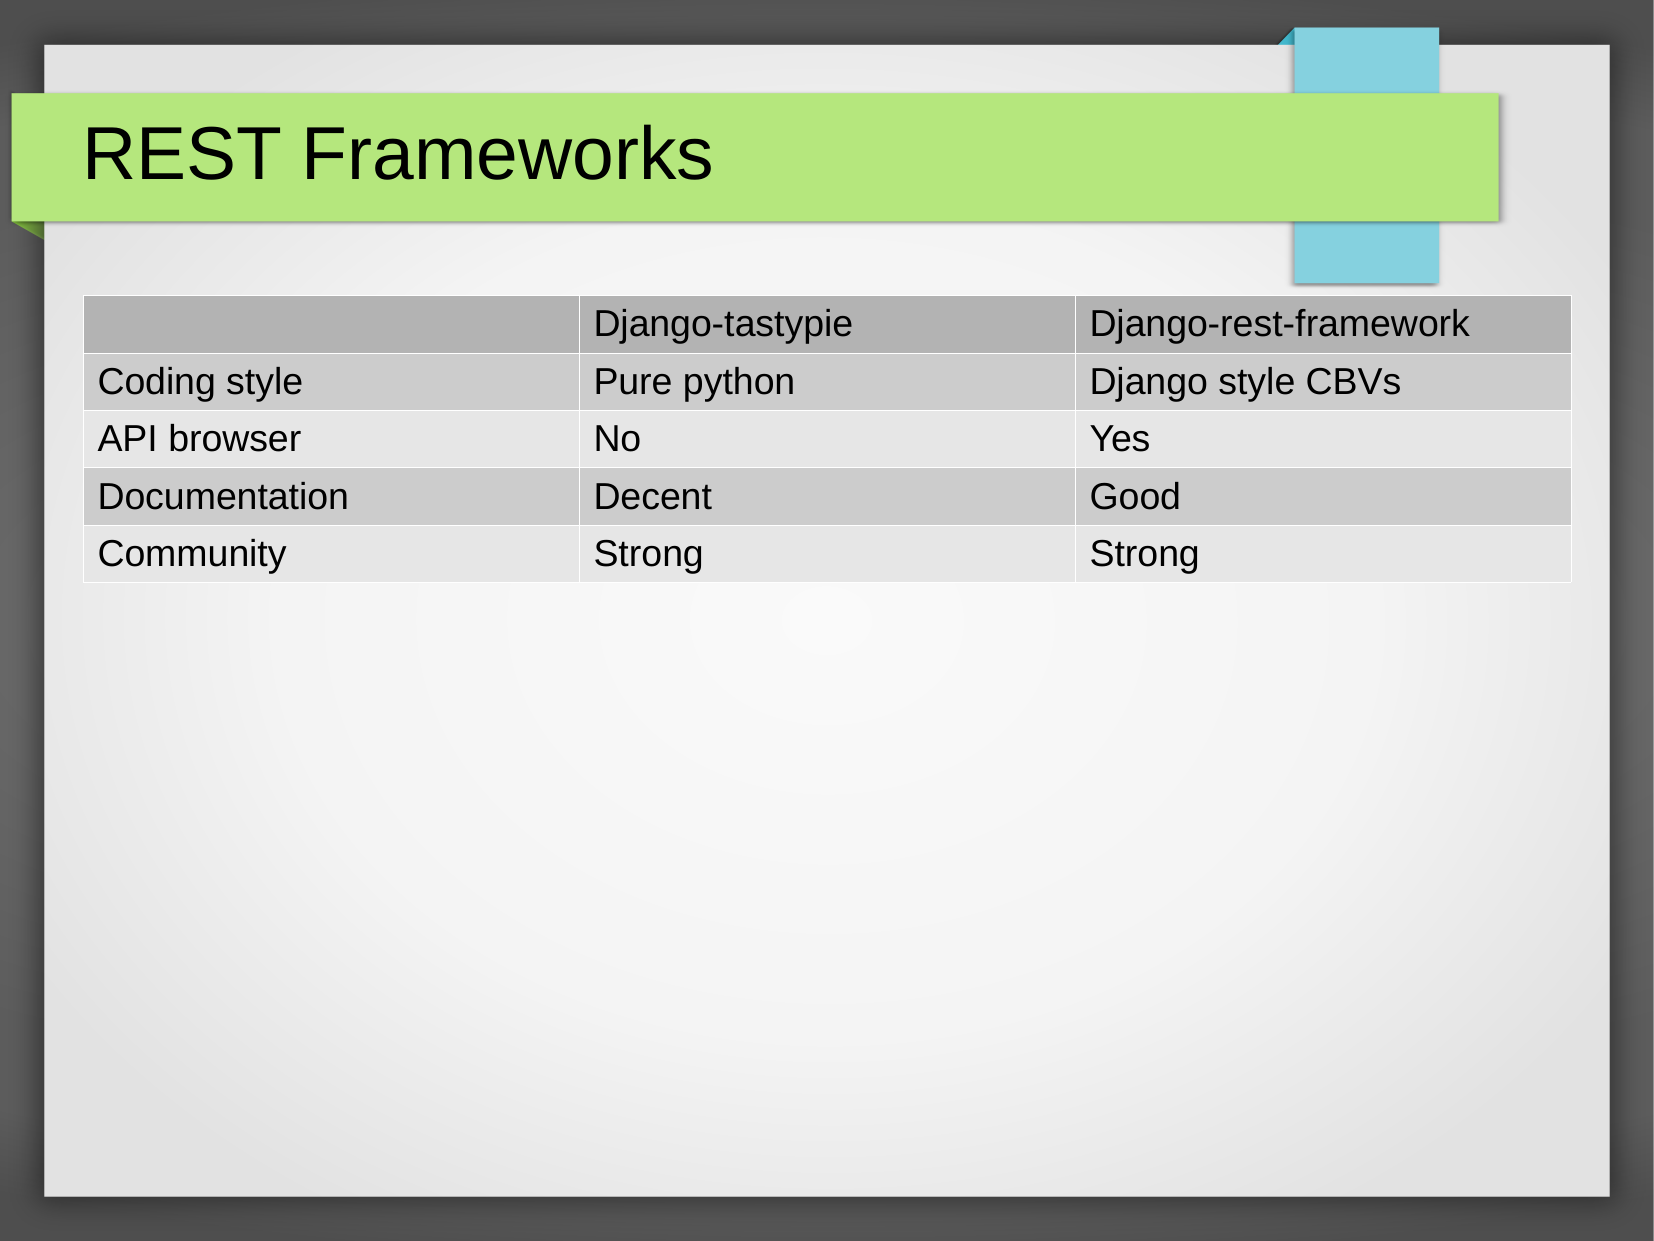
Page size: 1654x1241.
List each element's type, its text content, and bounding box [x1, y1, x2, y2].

table_cell Good [1076, 468, 1571, 525]
table_cell Django style CBVs [1076, 354, 1571, 410]
table_cell No [580, 411, 1075, 467]
table_cell Decent [580, 468, 1075, 525]
table_cell Yes [1076, 411, 1571, 467]
table_cell API browser [84, 411, 579, 467]
table_cell Documentation [84, 468, 579, 525]
table_header [84, 296, 579, 353]
table_cell Strong [580, 526, 1075, 582]
table_header Django-rest-framework [1076, 296, 1571, 353]
table_cell Coding style [84, 354, 579, 410]
title REST Frameworks [82, 94, 1264, 213]
table_cell Community [84, 526, 579, 582]
picture [0, 0, 1654, 1241]
table_header Django-tastypie [580, 296, 1075, 353]
table_cell Pure python [580, 354, 1075, 410]
table_cell Strong [1076, 526, 1571, 582]
